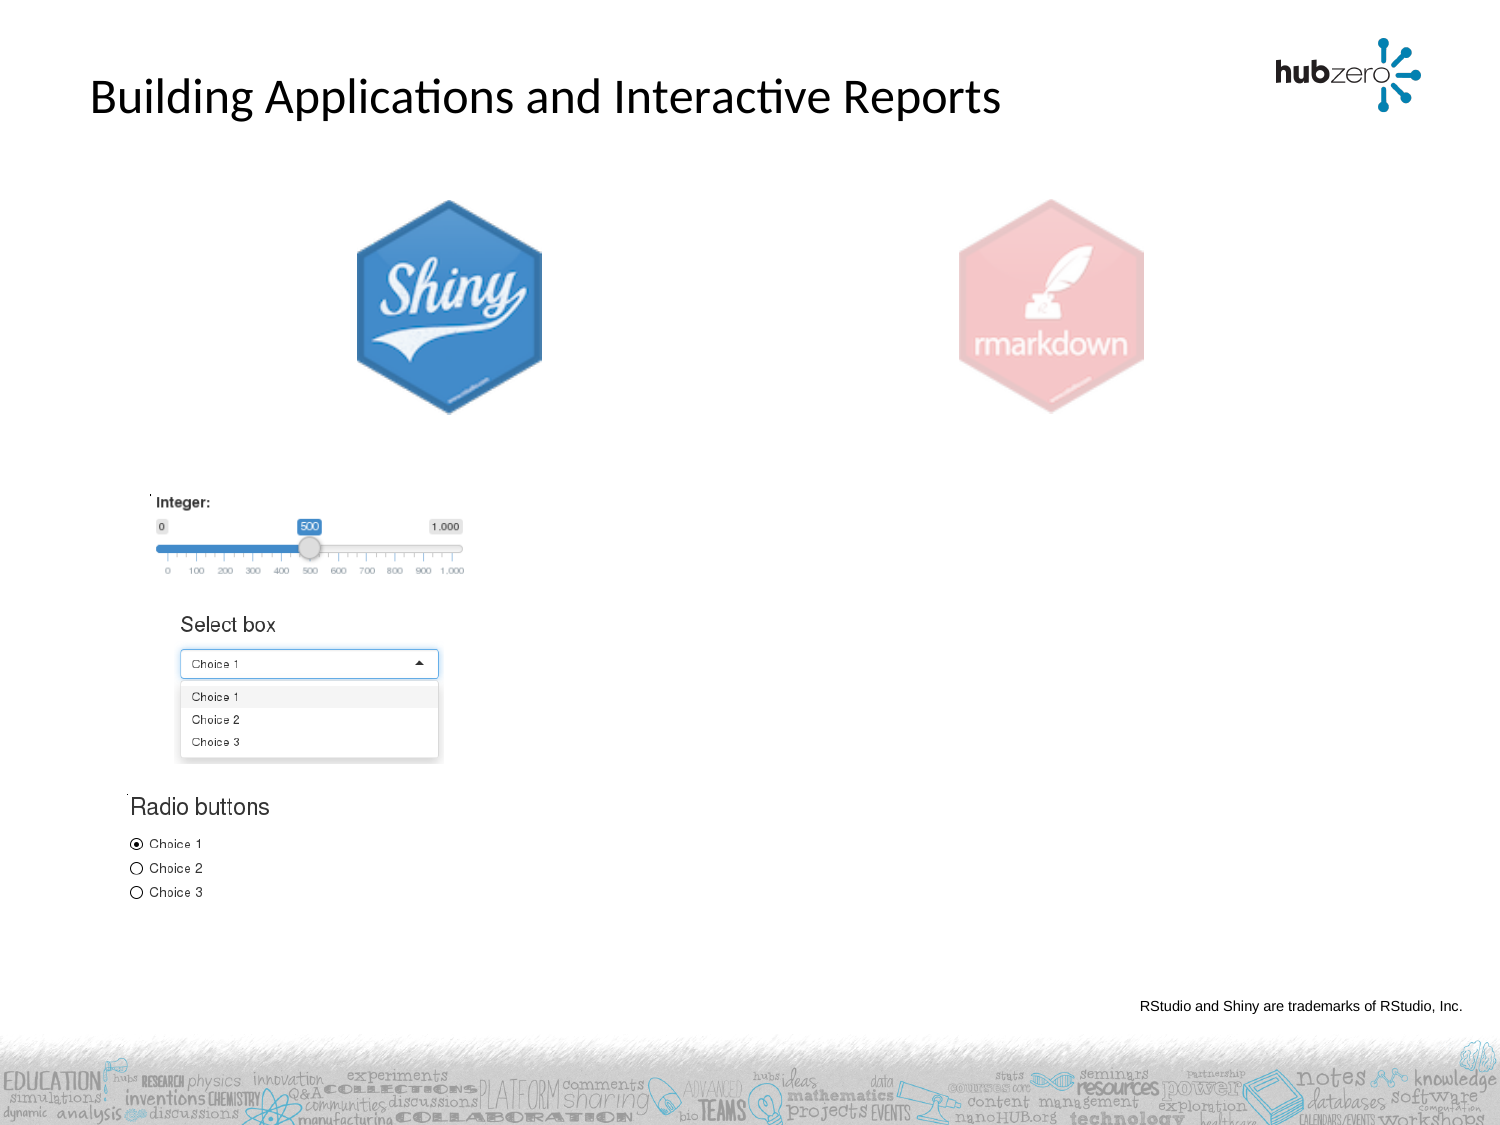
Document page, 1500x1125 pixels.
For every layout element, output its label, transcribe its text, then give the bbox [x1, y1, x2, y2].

picture [1272, 35, 1424, 44]
picture [357, 200, 542, 415]
text_box [945, 186, 1156, 427]
picture [174, 609, 444, 764]
text_box RStudio and Shiny are trademarks of RStudio, Inc. [1125, 990, 1478, 1023]
title Building Applications and Interactive Reports [75, 44, 1426, 144]
picture [0, 1034, 1500, 1125]
picture [127, 794, 271, 902]
picture [150, 494, 466, 579]
